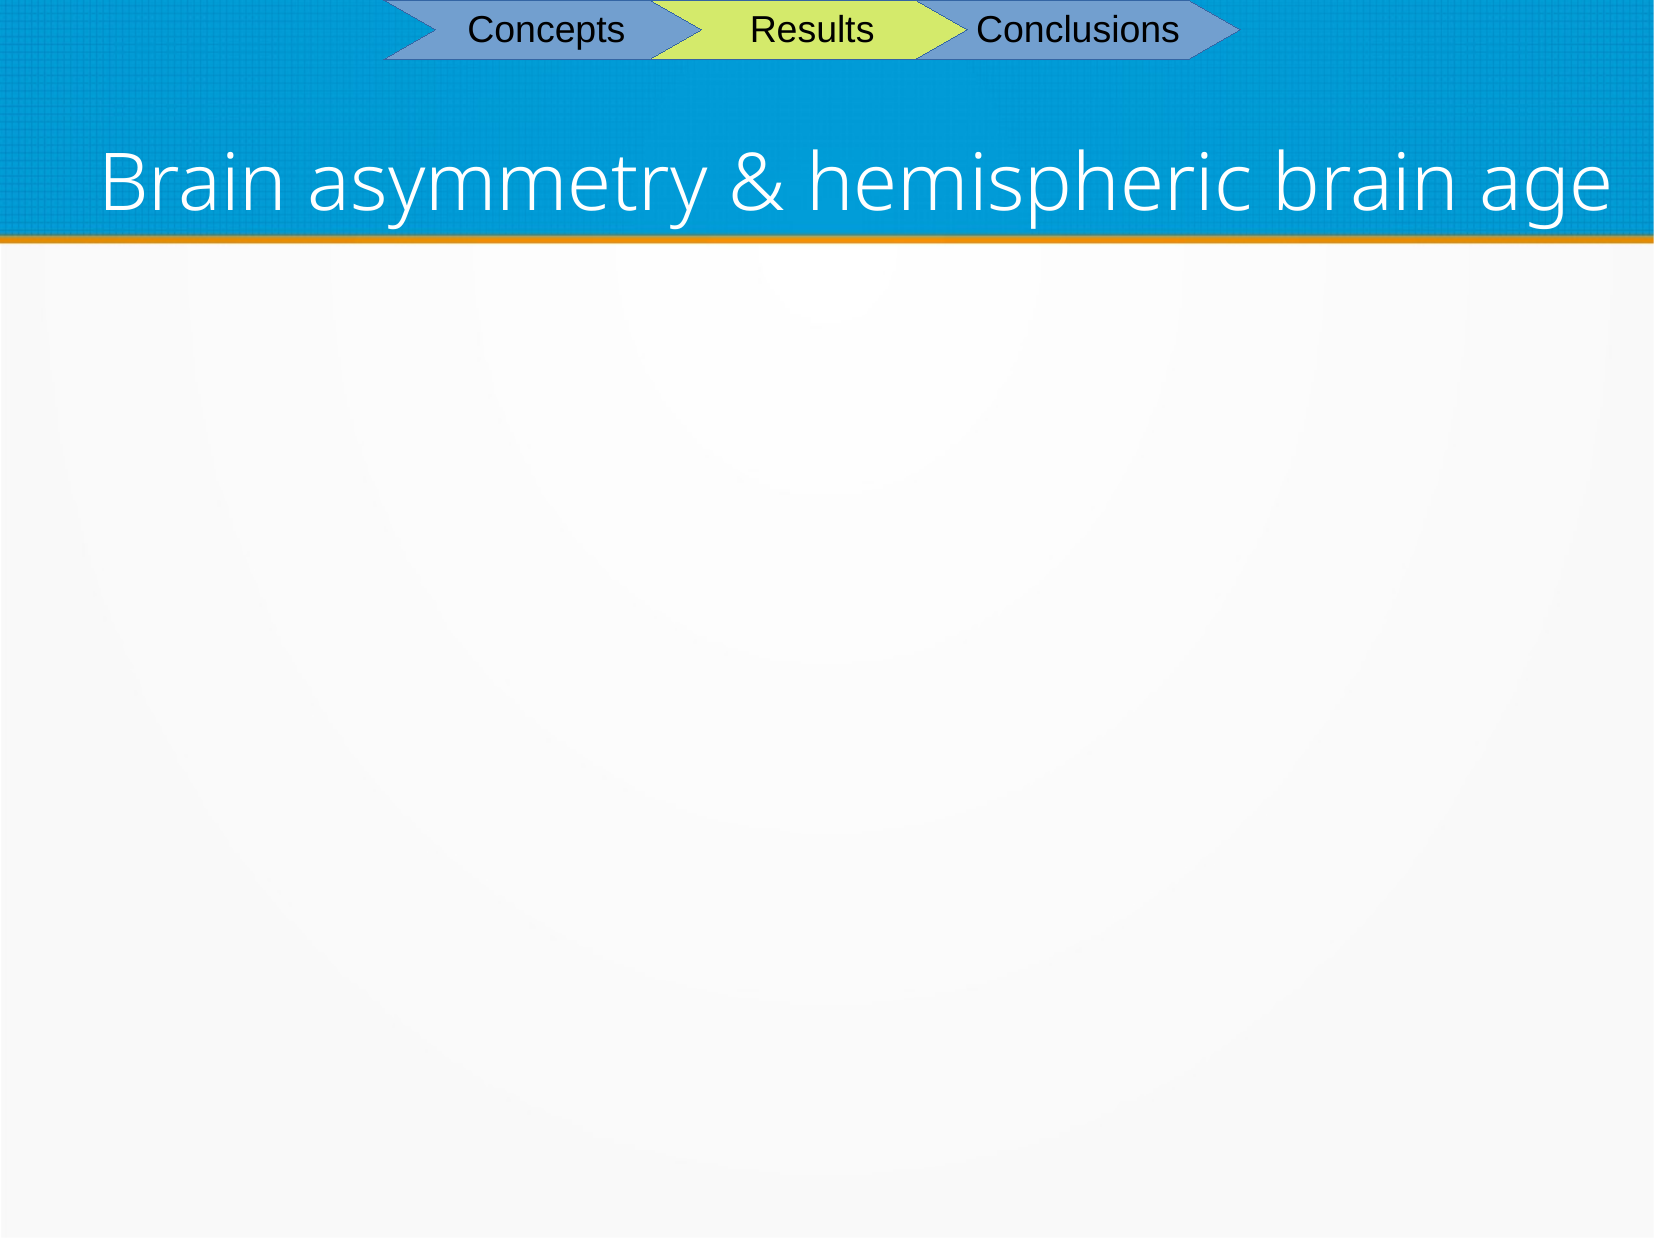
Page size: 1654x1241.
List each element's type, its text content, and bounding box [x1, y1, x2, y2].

text_box Conclusions [915, 0, 1241, 60]
text_box Results [649, 0, 966, 60]
picture [0, 233, 1654, 1241]
text_box Concepts [383, 0, 700, 60]
title Brain asymmetry & hemispheric brain age [98, 59, 1654, 227]
